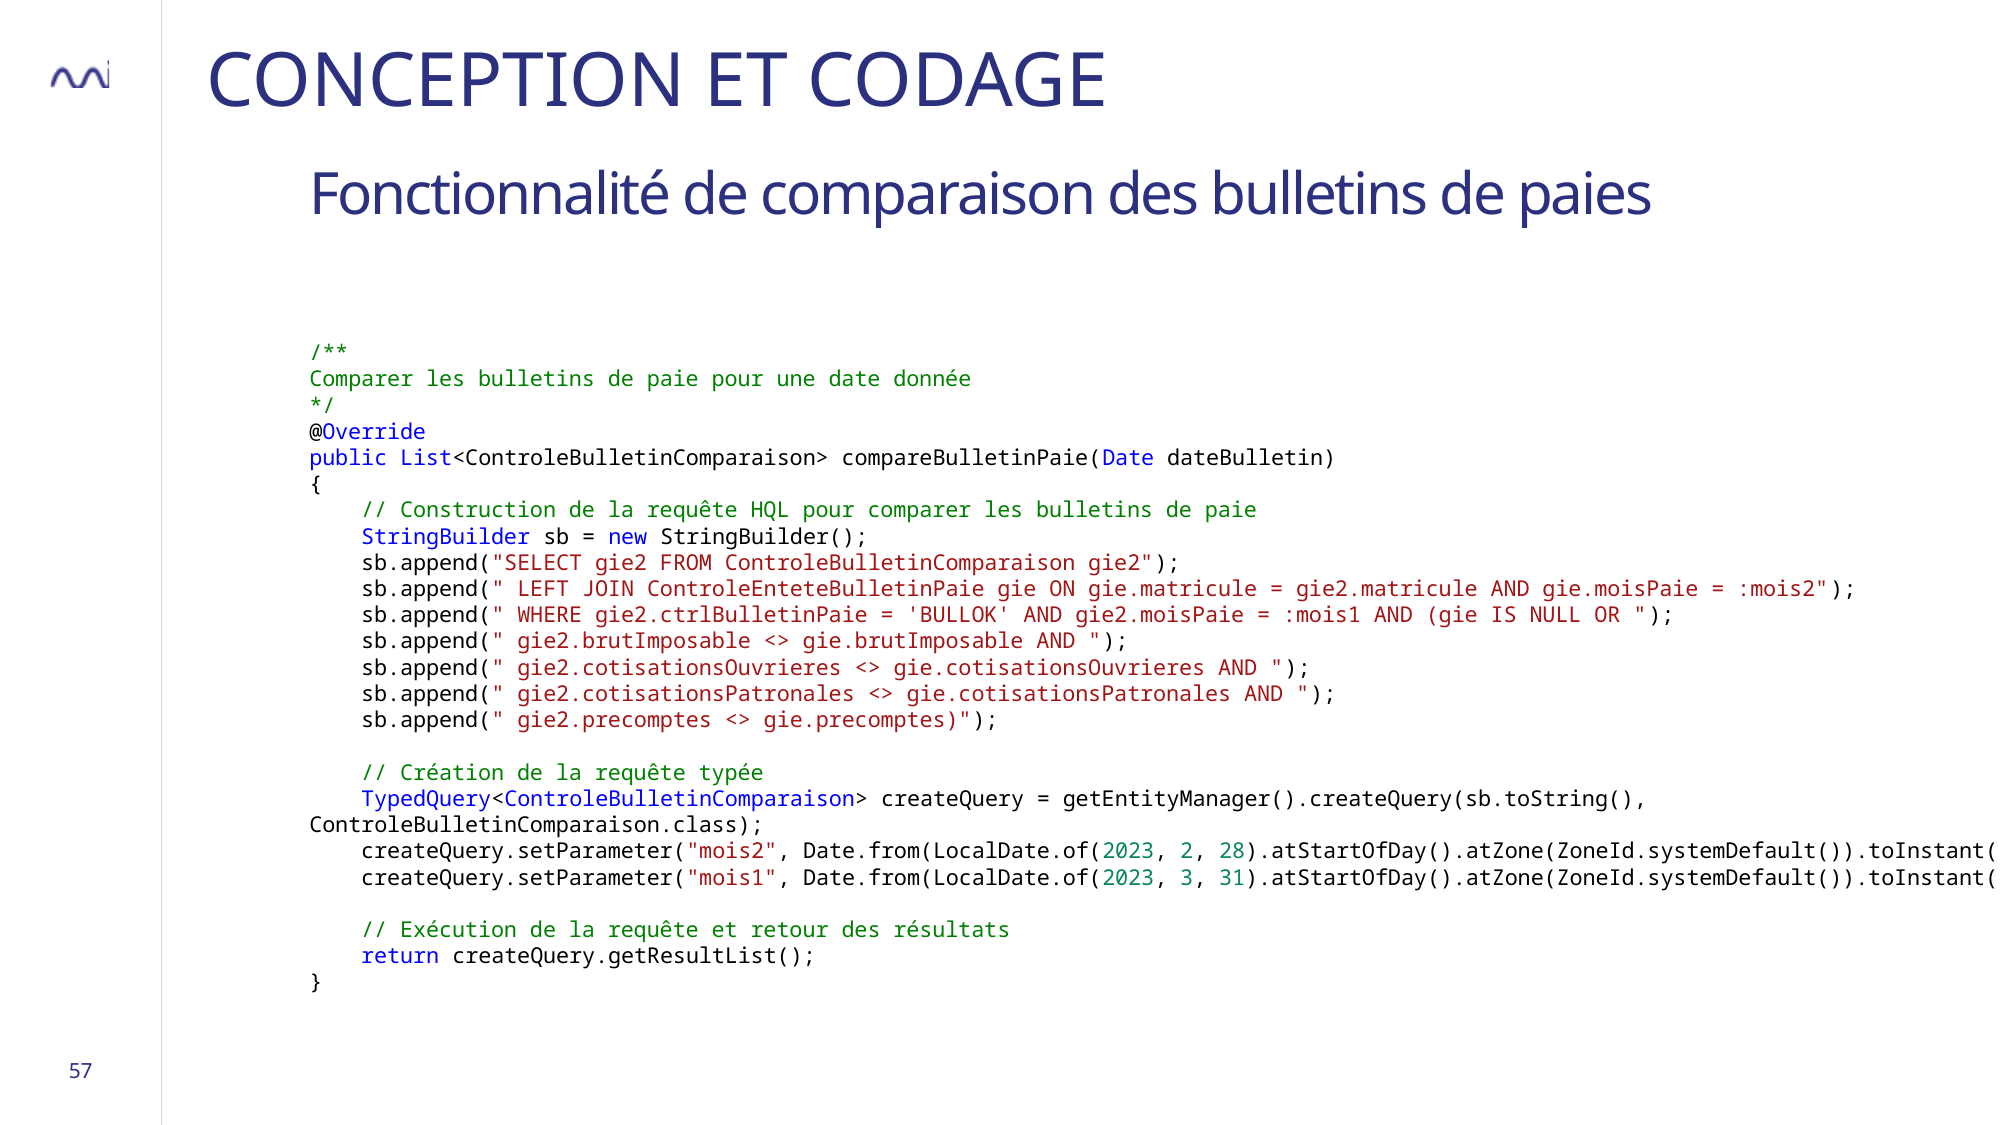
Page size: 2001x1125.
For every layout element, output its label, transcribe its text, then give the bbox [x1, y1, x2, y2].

text_box CONCEPTION ET CODAGE [191, 23, 1192, 130]
text_box /** Comparer les bulletins de paie pour une date donnée */ @Override public List<ControleBulletinComparaison> compareBulletinPaie(Date dateBulletin) { // Construction de la requête HQL pour comparer les bulletins de paie StringBuilder sb = new StringBuilder(); sb.append("SELECT gie2 FROM ControleBulletinComparaison gie2"); sb.append(" LEFT JOIN ControleEnteteBulletinPaie gie ON gie.matricule = gie2.matricule AND gie.moisPaie = :mois2"); sb.append(" WHERE gie2.ctrlBulletinPaie = 'BULLOK' AND gie2.moisPaie = :mois1 AND (gie IS NULL OR "); sb.append(" gie2.brutImposable <> gie.brutImposable AND "); sb.append(" gie2.cotisationsOuvrieres <> gie.cotisationsOuvrieres AND "); sb.append(" gie2.cotisationsPatronales <> gie.cotisationsPatronales AND "); sb.append(" gie2.precomptes <> gie.precomptes)"); // Création de la requête typée TypedQuery<ControleBulletinComparaison> createQuery = getEntityManager().createQuery(sb.toString(), ControleBulletinComparaison.class); createQuery.setParameter("mois2", Date.from(LocalDate.of(2023, 2, 28).atStartOfDay().atZone(ZoneId.systemDefault()).toInstant())); createQuery.setParameter("mois1", Date.from(LocalDate.of(2023, 3, 31).atStartOfDay().atZone(ZoneId.systemDefault()).toInstant())); // Exécution de la requête et retour des résultats return createQuery.getResultList(); } [294, 331, 2000, 983]
text_box Fonctionnalité de comparaison des bulletins de paies [294, 161, 1685, 252]
text_box 57 [38, 1052, 123, 1091]
